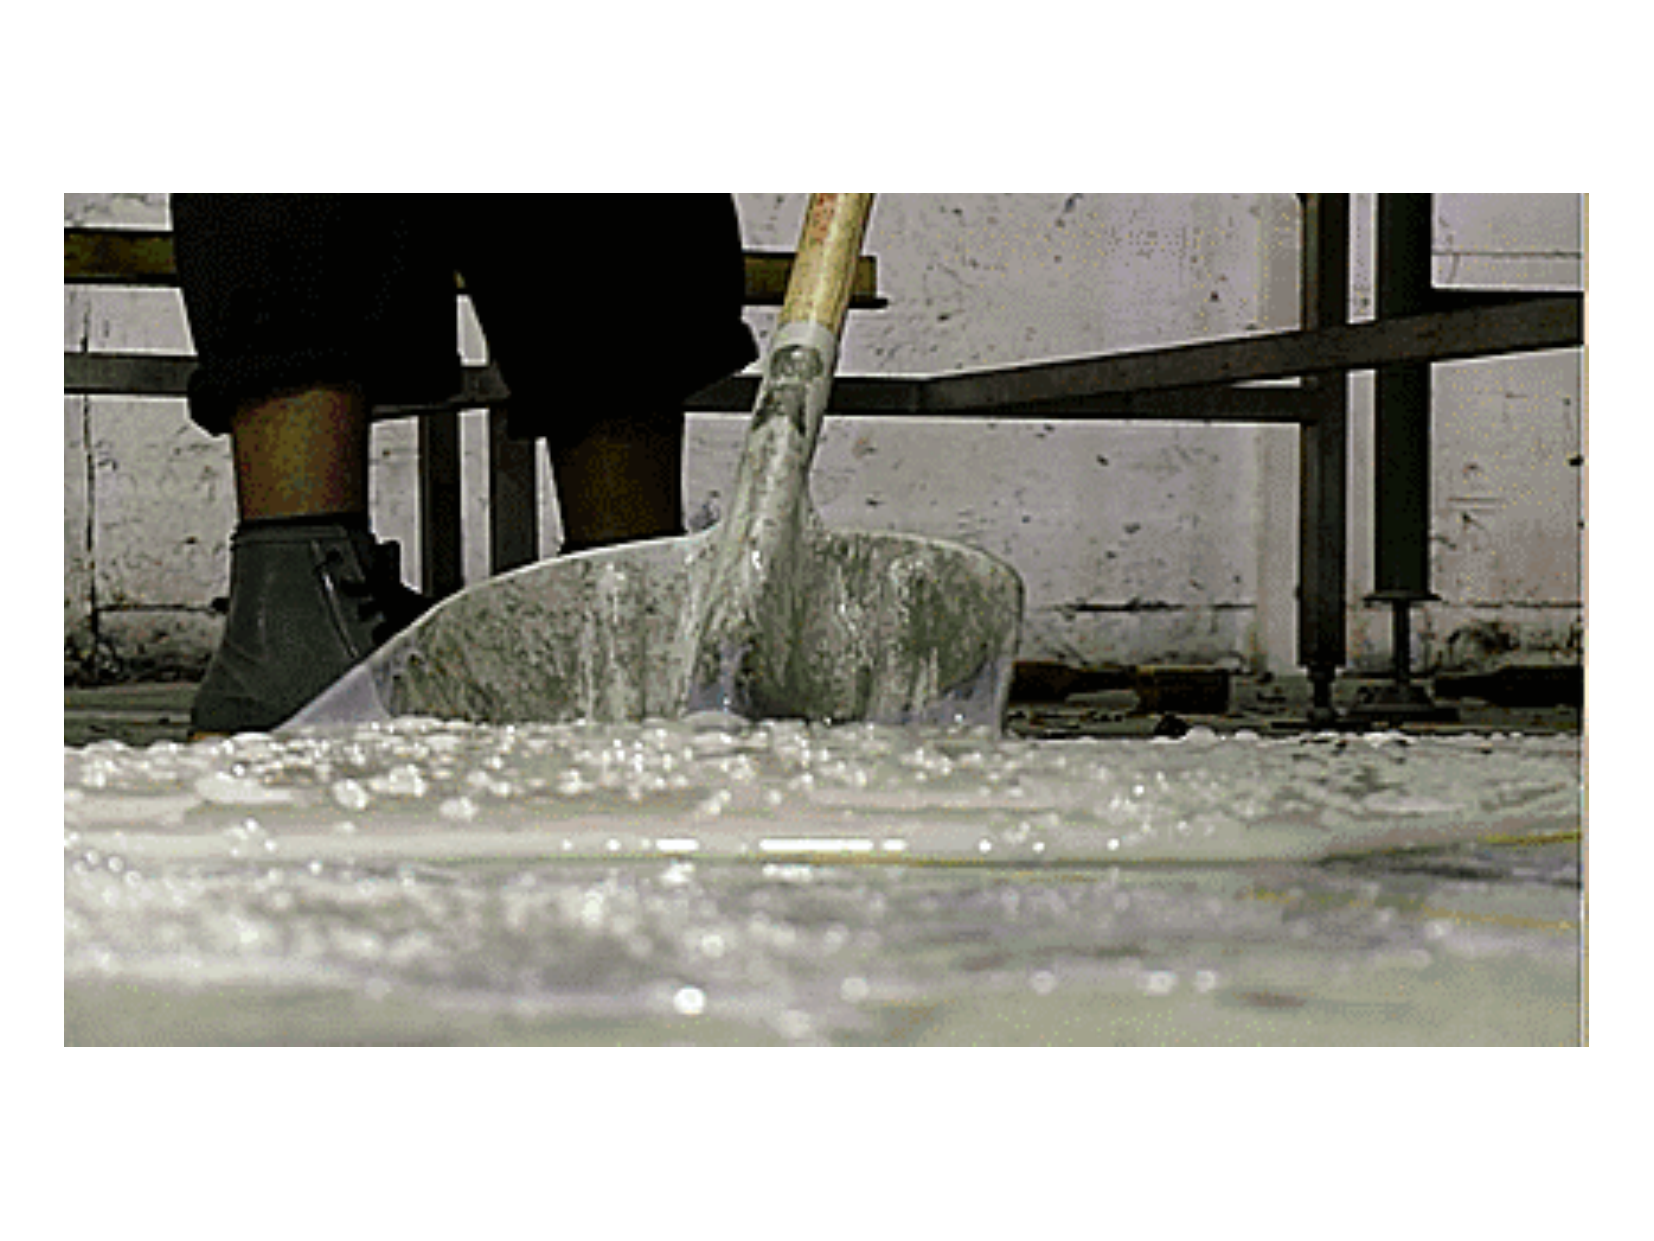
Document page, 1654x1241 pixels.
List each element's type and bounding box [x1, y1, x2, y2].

picture [64, 193, 1589, 1047]
